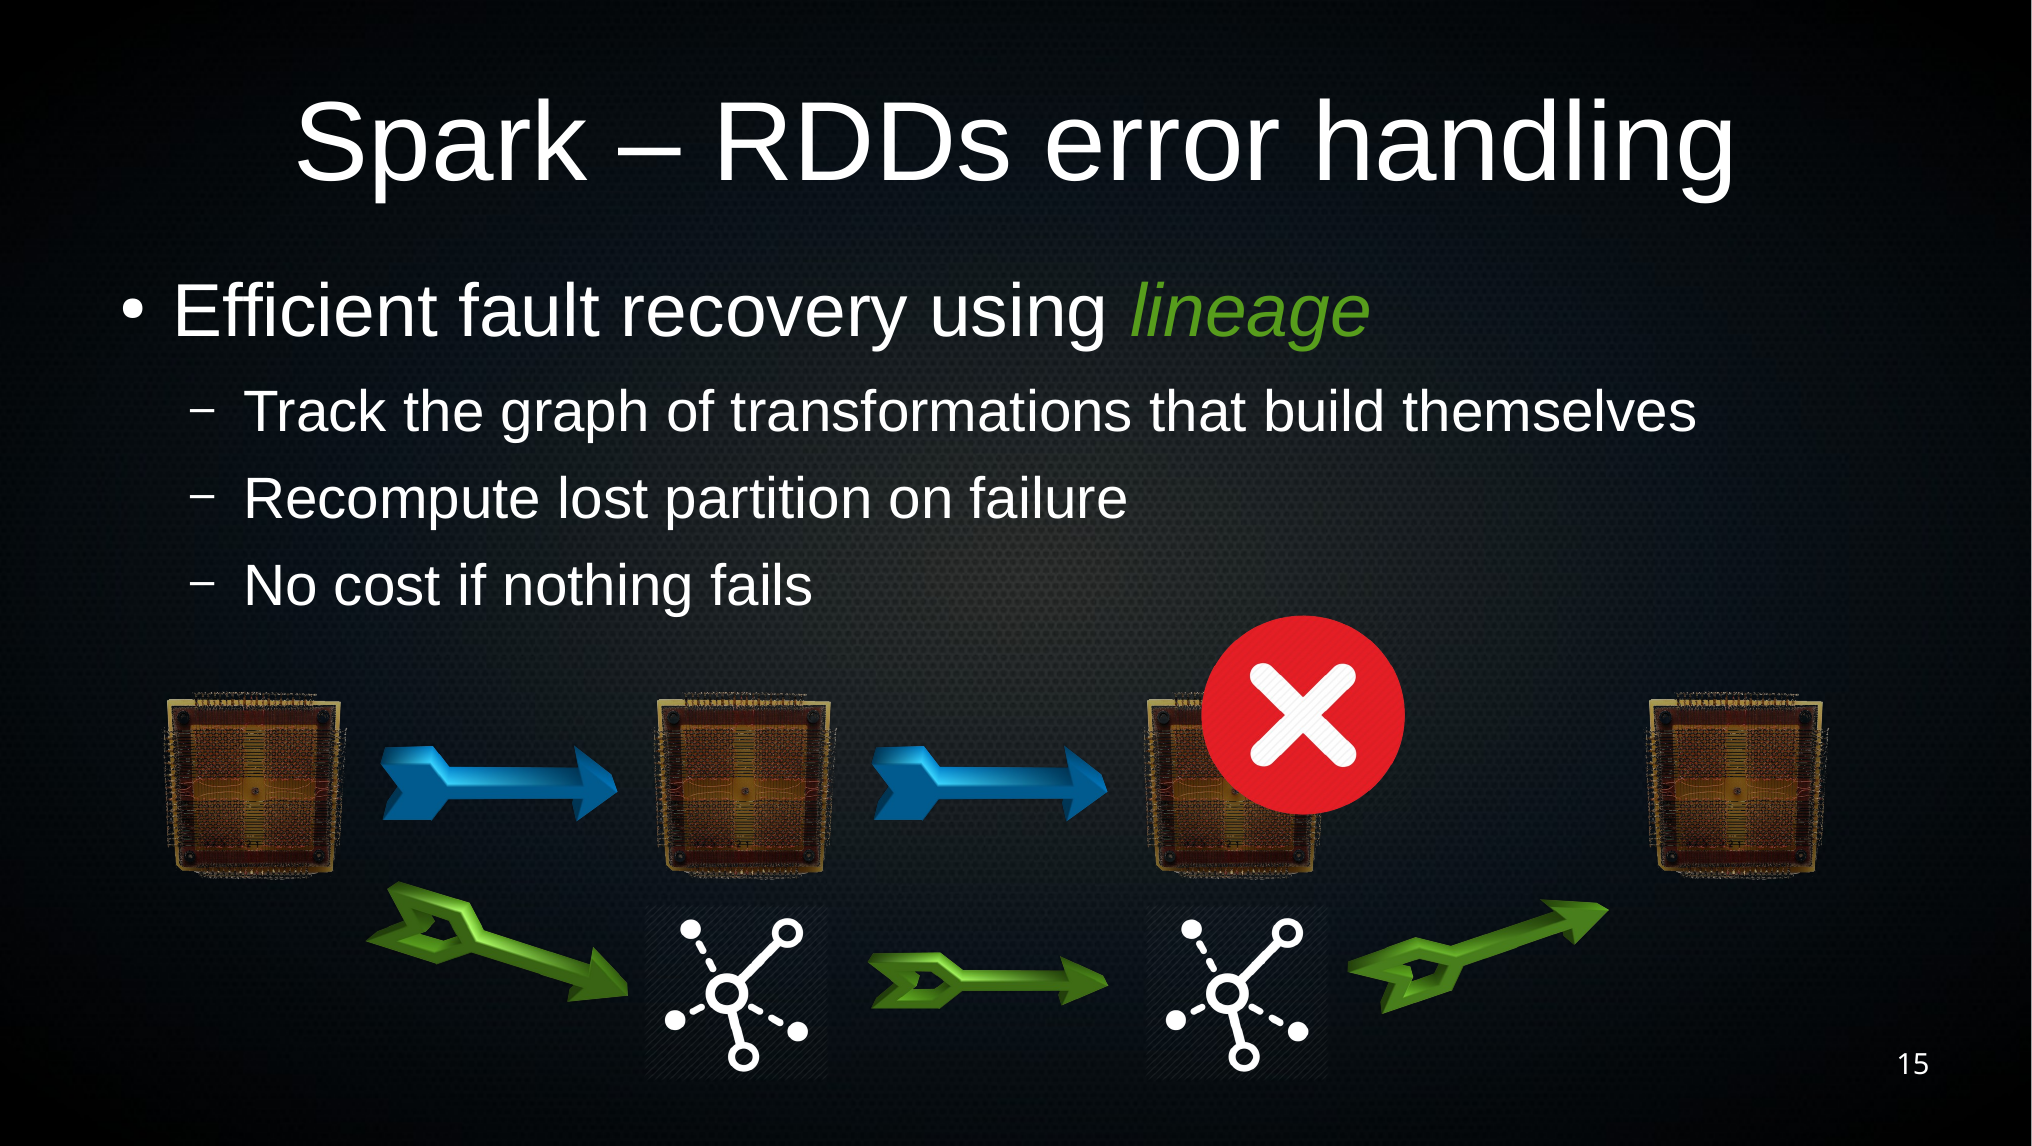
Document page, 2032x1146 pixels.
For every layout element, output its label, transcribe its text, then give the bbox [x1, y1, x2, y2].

list Efficient fault recovery using lineage Track the graph of transformations that build themselves Recompute lost partition on failure No cost if nothing fails [101, 268, 1890, 933]
title Spark – RDDs error handling [101, 45, 1930, 237]
picture [0, 0, 2032, 1146]
